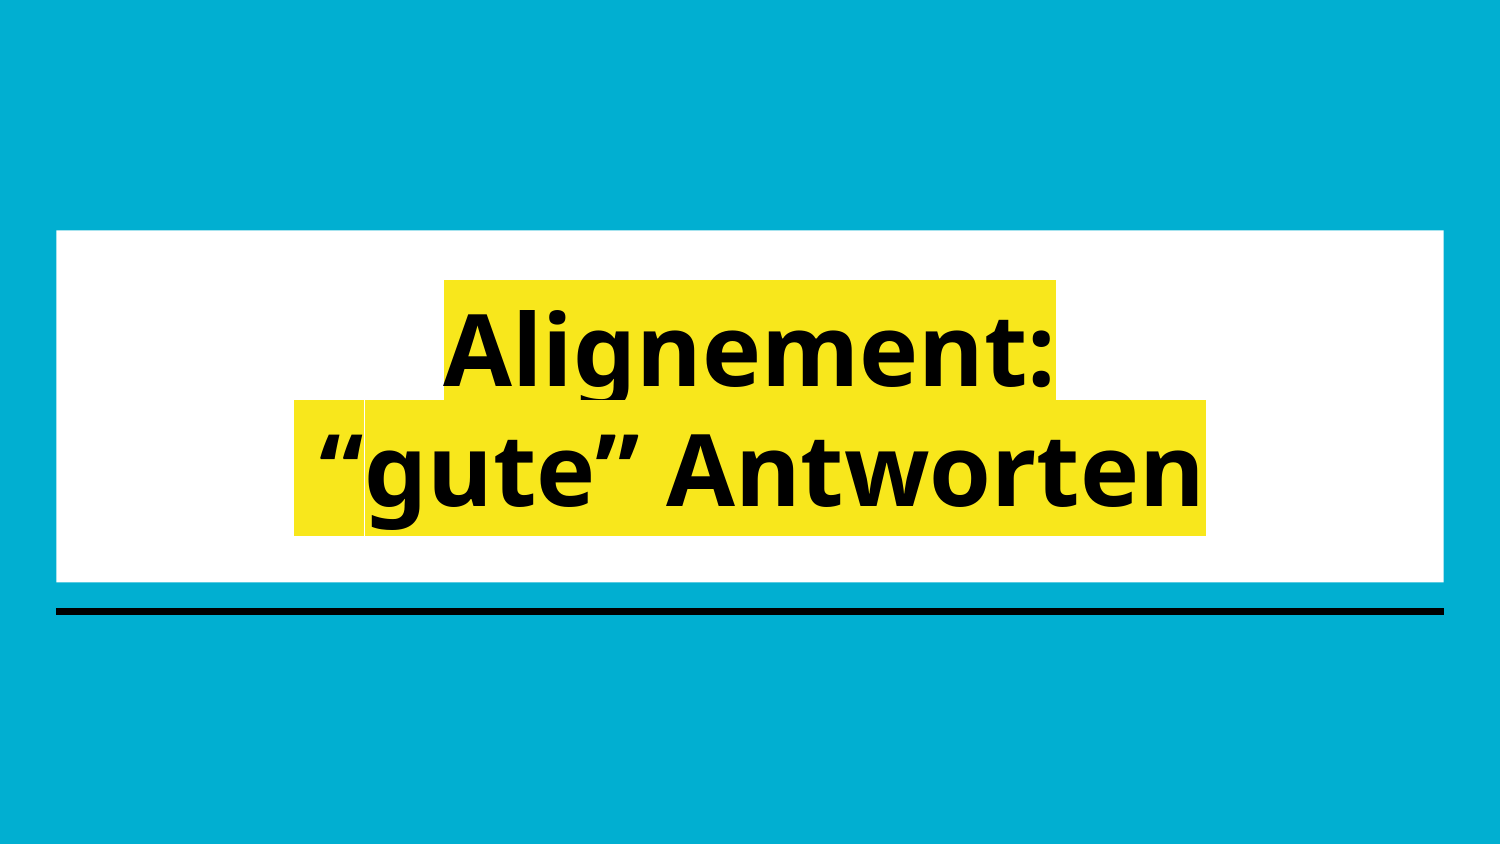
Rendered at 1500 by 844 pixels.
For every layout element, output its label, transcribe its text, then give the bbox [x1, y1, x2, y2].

title Alignement: “gute” Antworten [56, 230, 1444, 583]
